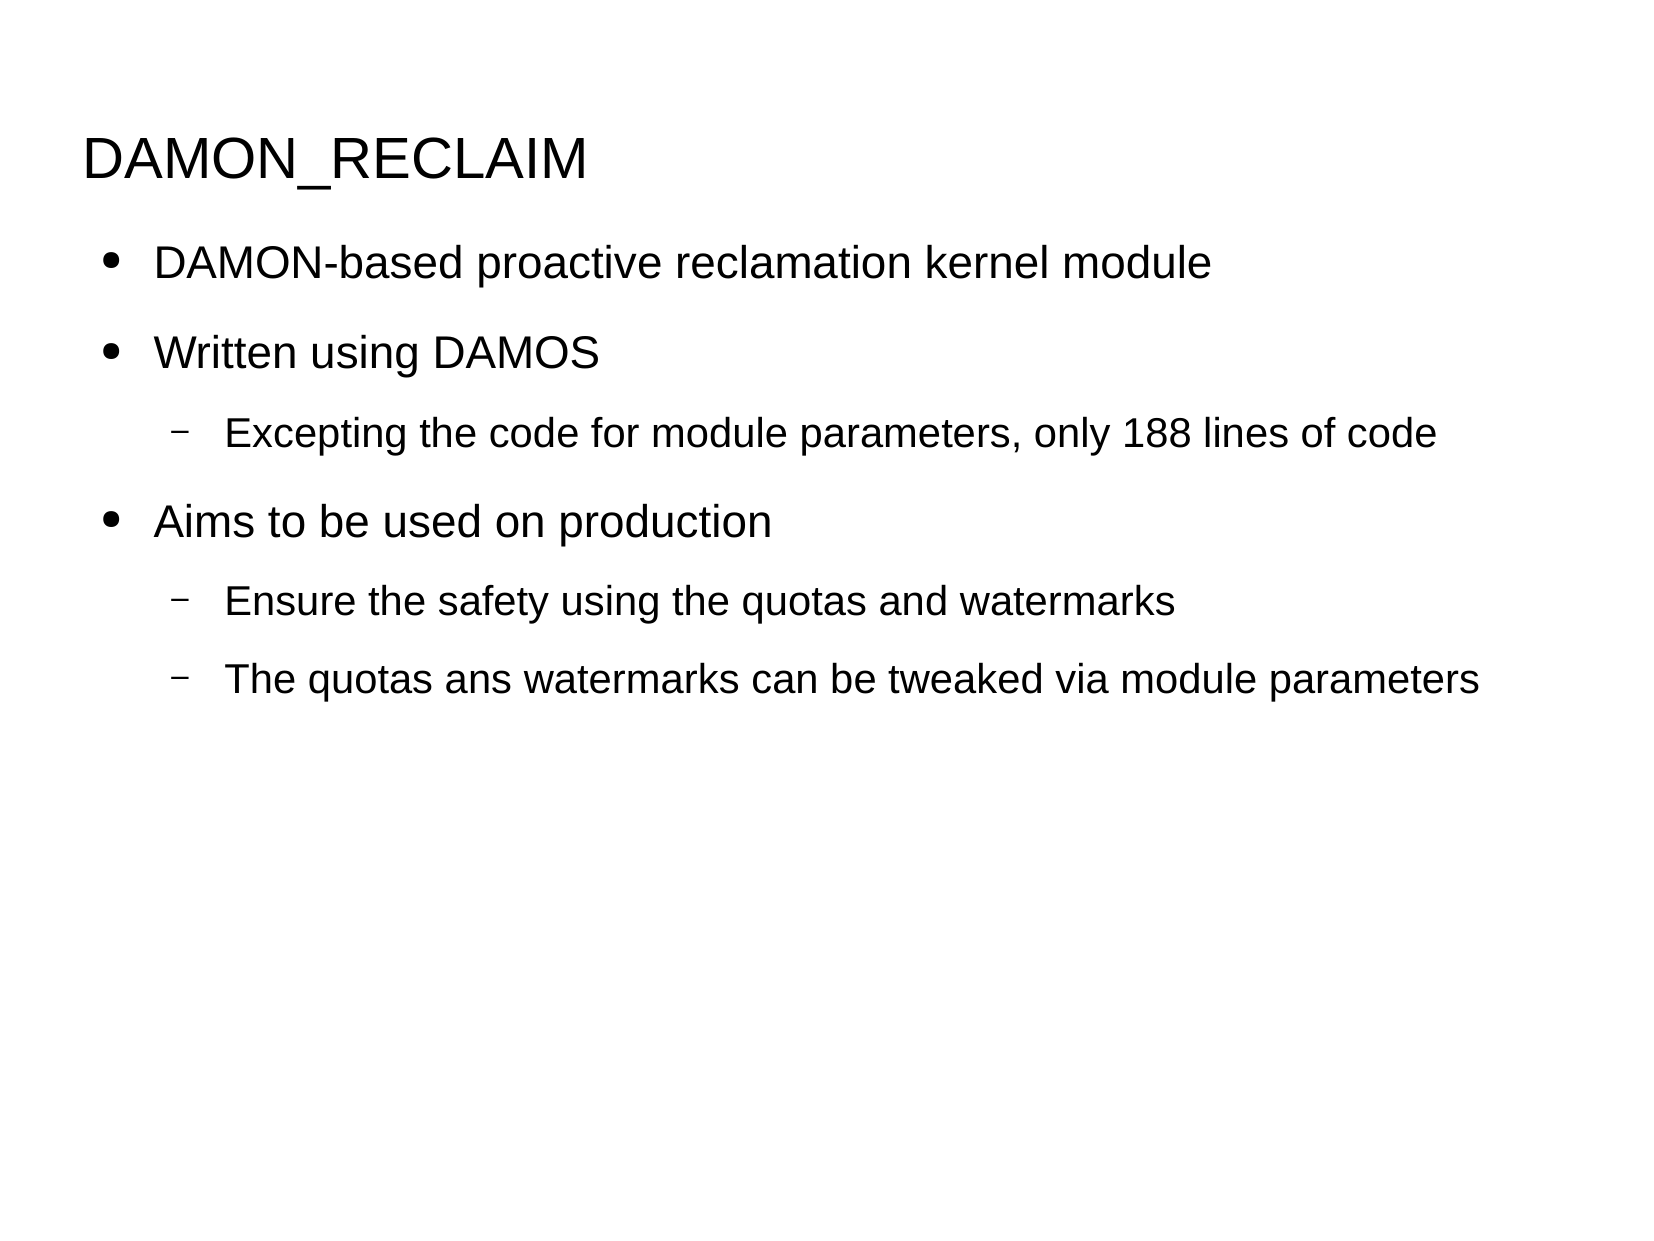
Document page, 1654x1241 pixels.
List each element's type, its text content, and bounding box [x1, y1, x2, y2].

list DAMON-based proactive reclamation kernel module Written using DAMOS Excepting the code for module parameters, only 188 lines of code Aims to be used on production Ensure the safety using the quotas and watermarks The quotas ans watermarks can be tweaked via module parameters [82, 236, 1571, 1111]
title DAMON_RECLAIM [82, 108, 1571, 210]
